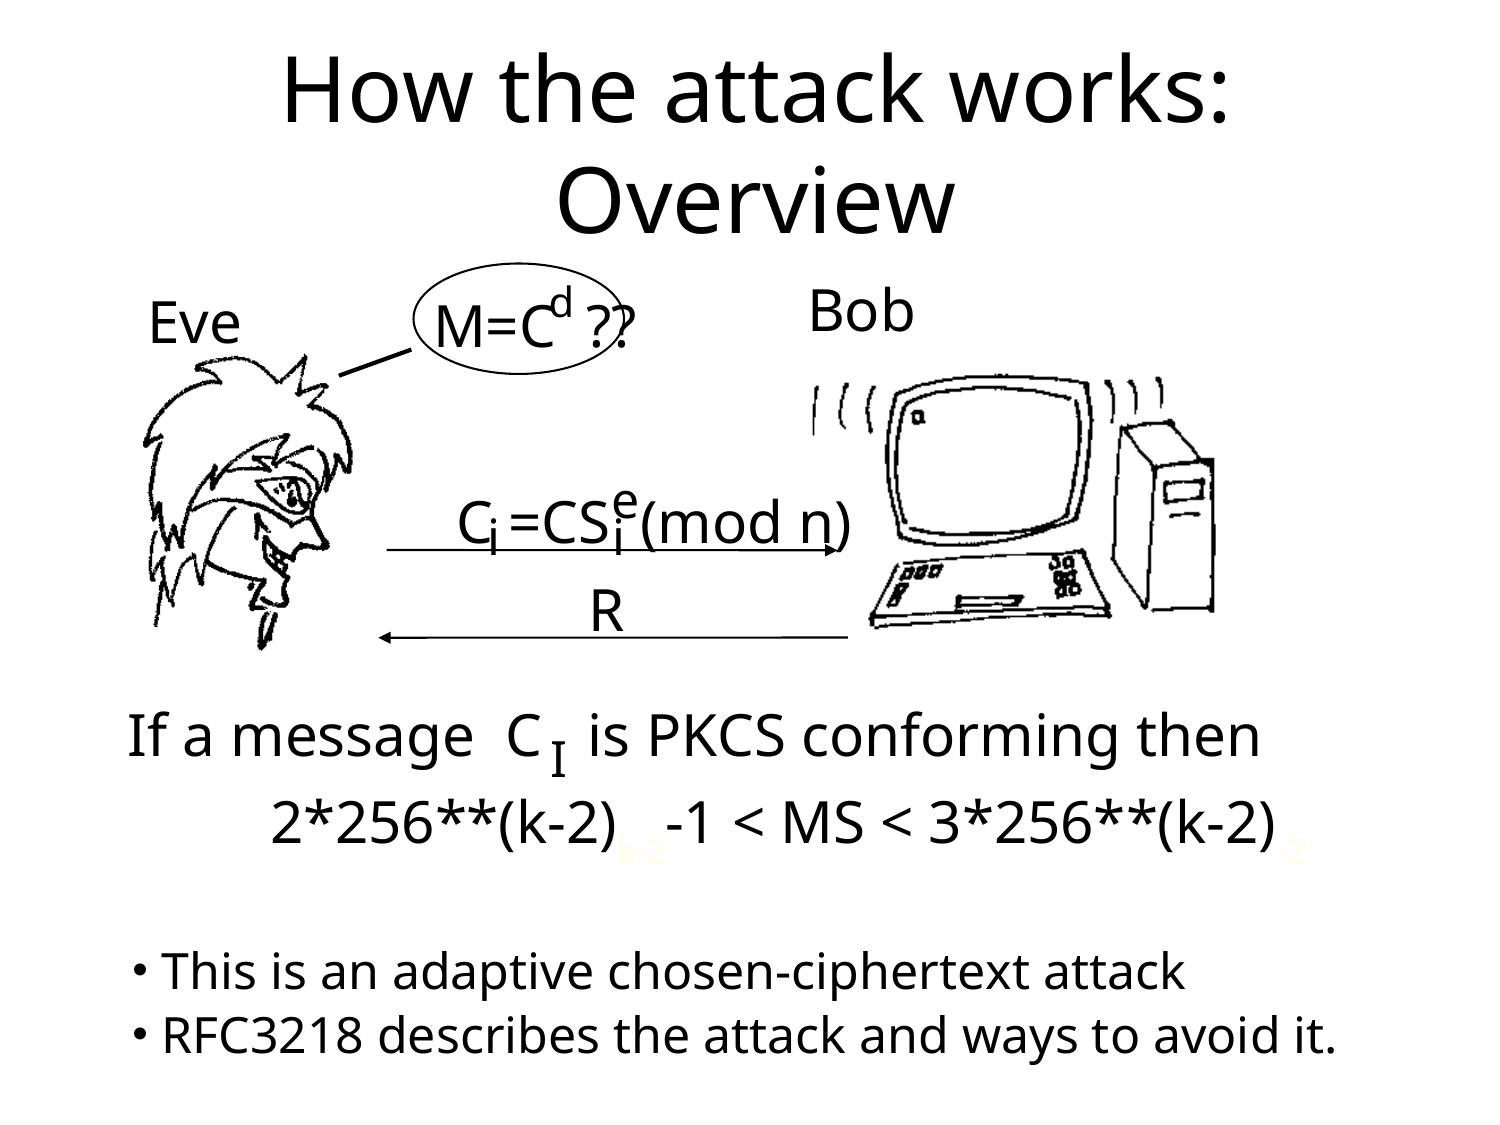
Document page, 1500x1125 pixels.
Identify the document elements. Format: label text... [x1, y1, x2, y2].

text_box M=C ?? [417, 281, 622, 368]
text_box M=C ?? [417, 281, 438, 300]
text_box M=C ?? [574, 281, 653, 368]
text_box If a message C is PKCS conforming then [112, 689, 1294, 776]
text_box I [535, 719, 583, 777]
text_box M=C ?? [417, 337, 464, 368]
text_box d [533, 267, 590, 334]
text_box i [597, 497, 641, 574]
text_box Eve [132, 277, 258, 348]
text_box C =CS (mod n) [440, 477, 597, 564]
text_box How the attack works: Overview [60, 22, 1452, 260]
text_box Bob [791, 264, 932, 351]
picture [807, 341, 1230, 650]
text_box 2*256**(k-2)k-2-1 < MS < 3*256**(k-2)-2 [254, 777, 1322, 878]
text_box i [472, 497, 516, 574]
text_box C =CS (mod n) [641, 477, 868, 564]
text_box This is an adaptive chosen-ciphertext attack RFC3218 describes the attack and ways to avoid it. [131, 939, 1339, 1064]
text_box d [565, 267, 590, 276]
text_box R [573, 564, 641, 651]
picture [125, 348, 368, 664]
text_box e [596, 459, 656, 536]
